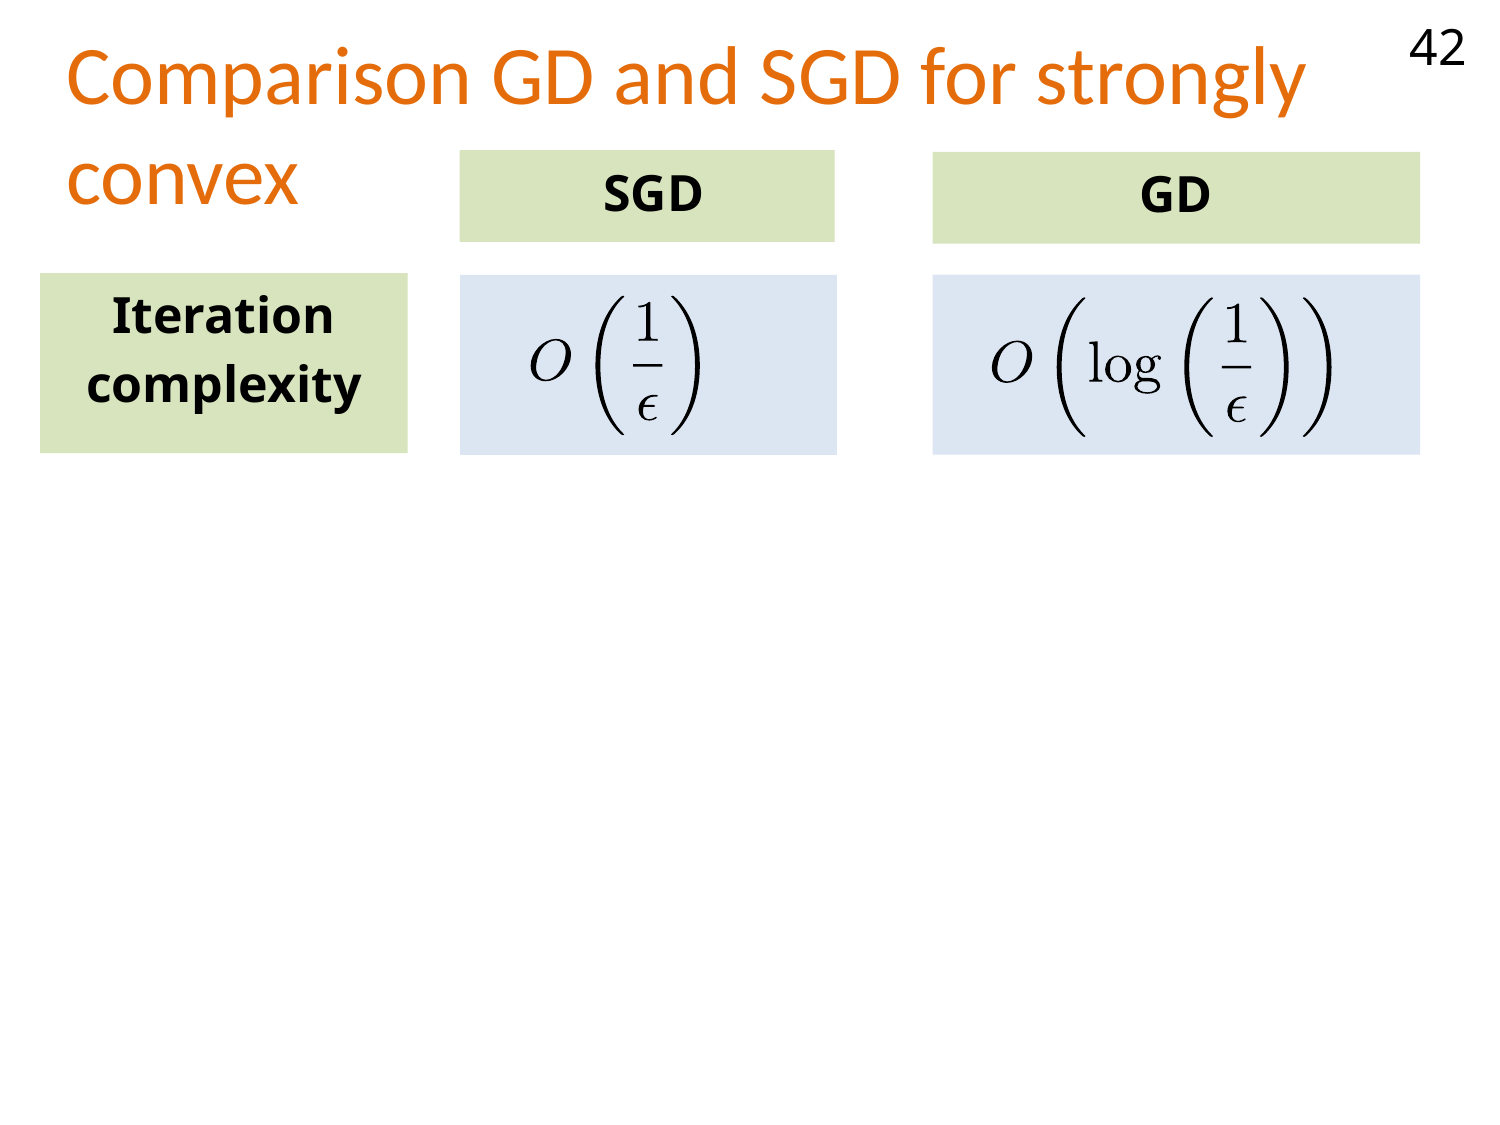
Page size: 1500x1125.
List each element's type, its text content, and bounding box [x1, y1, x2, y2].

text_box SGD [459, 150, 835, 242]
text_box Comparison GD and SGD for strongly convex [51, 27, 1432, 215]
text_box Iteration complexity [40, 273, 408, 454]
text_box [460, 274, 837, 455]
text_box [932, 274, 1421, 455]
text_box GD [932, 151, 1421, 244]
